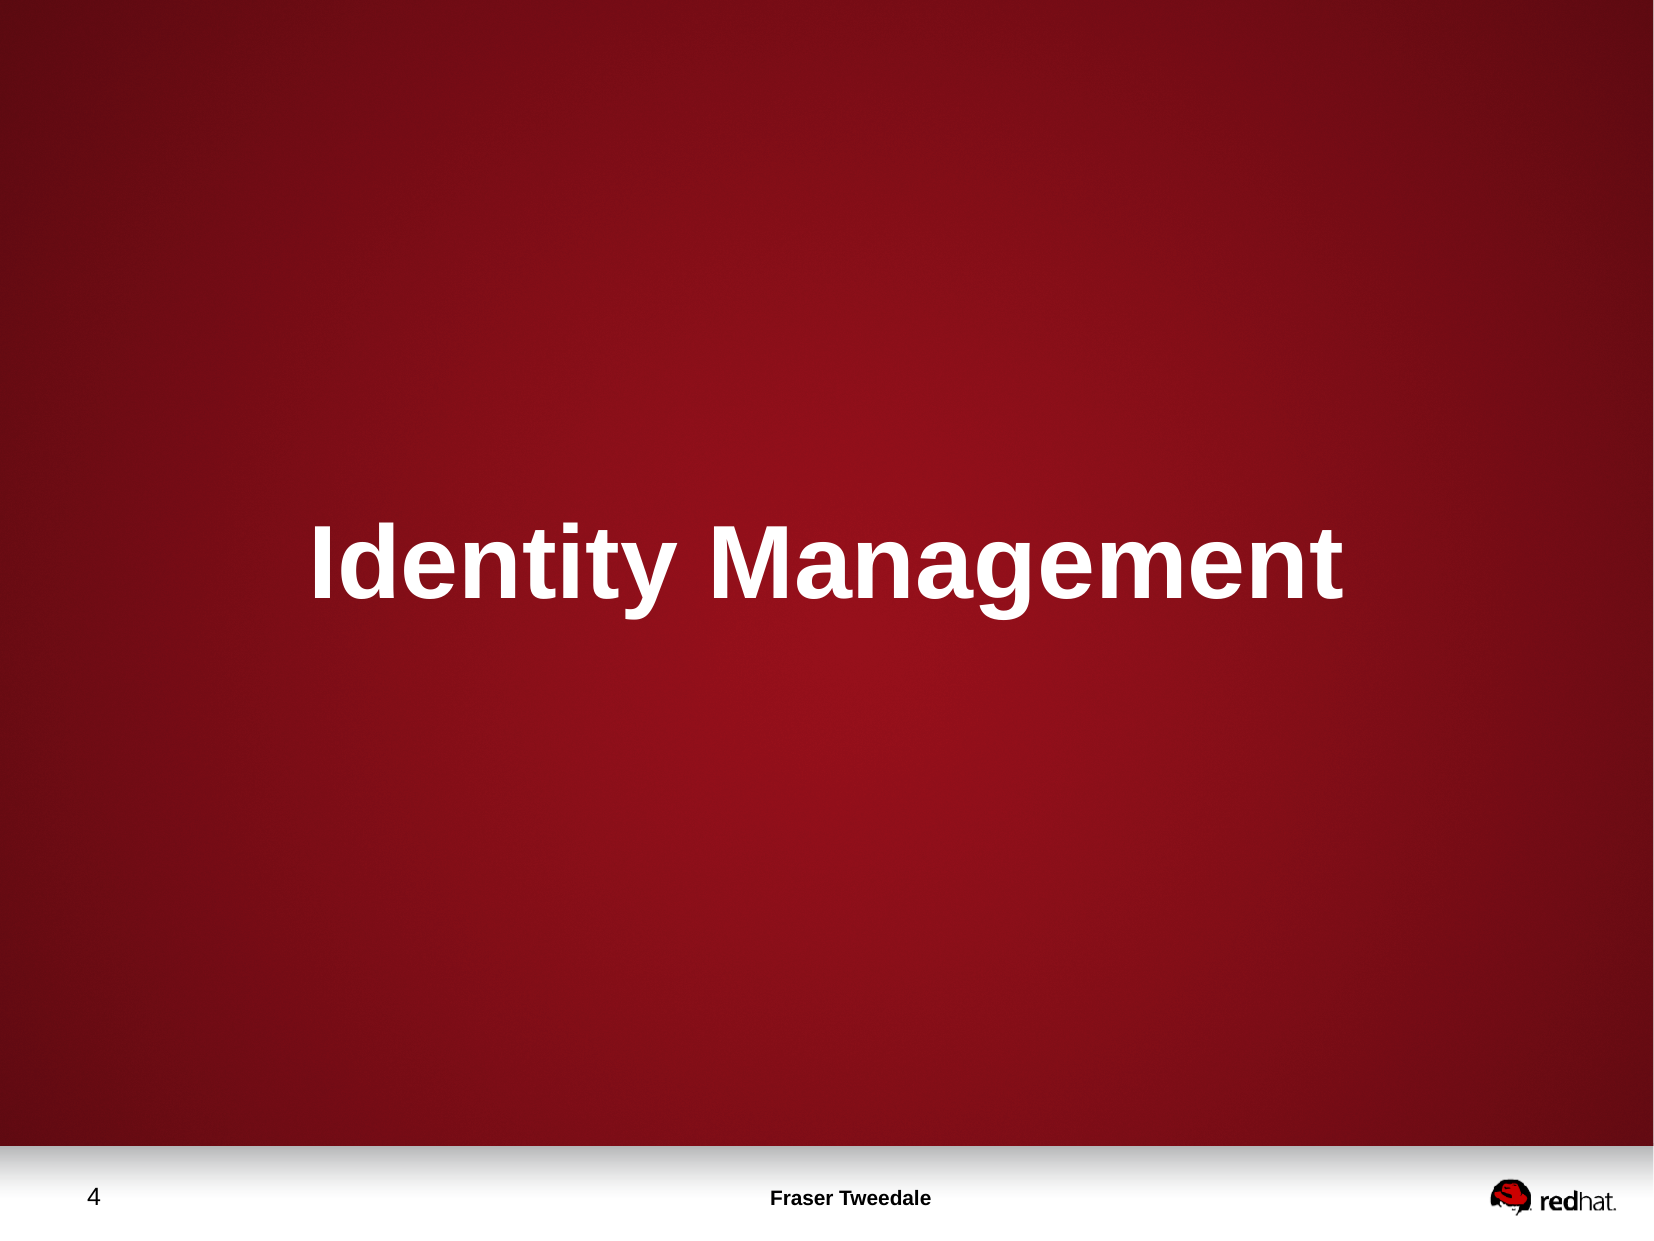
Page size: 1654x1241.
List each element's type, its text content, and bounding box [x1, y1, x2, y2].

title Identity Management [82, 262, 1571, 862]
picture [0, 0, 1654, 1241]
